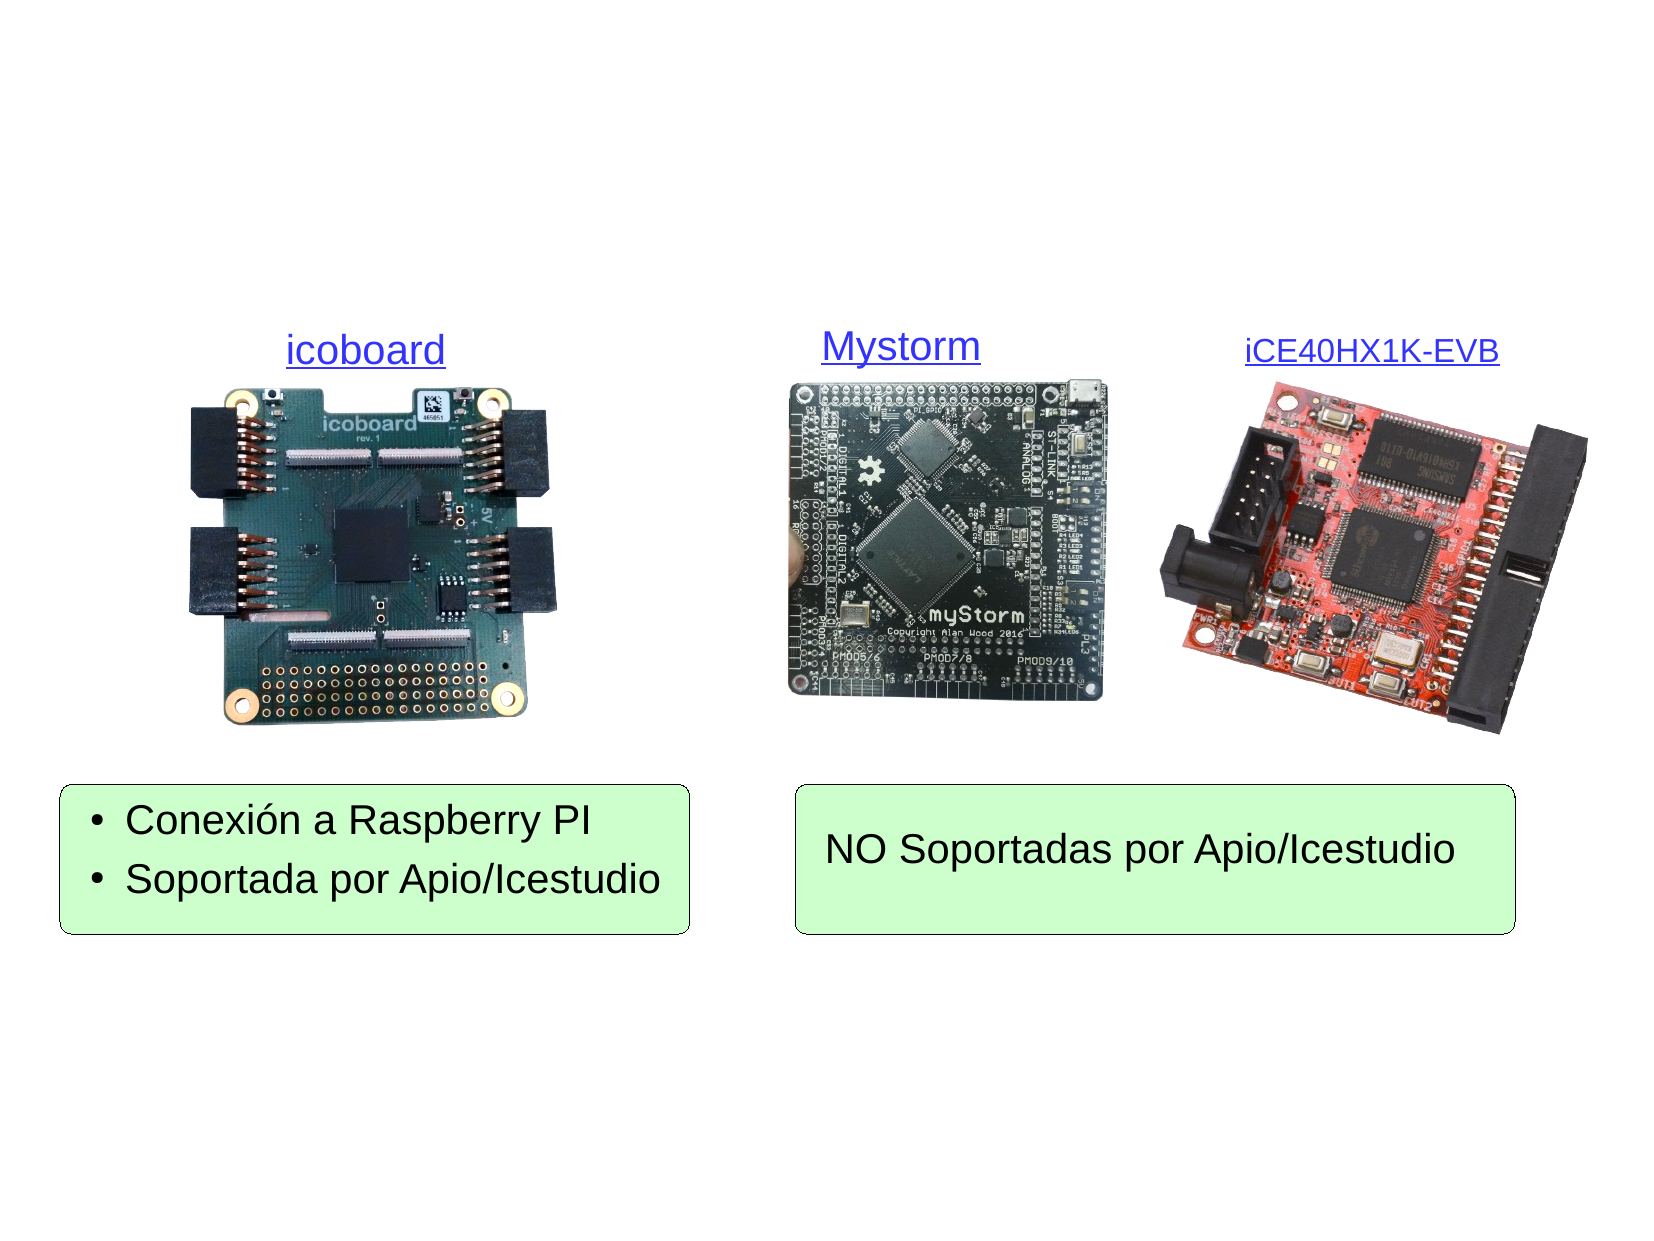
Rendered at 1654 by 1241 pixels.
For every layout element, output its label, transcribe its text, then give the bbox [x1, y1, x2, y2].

picture [783, 376, 1111, 710]
picture [180, 380, 568, 735]
text_box icoboard [271, 319, 478, 381]
text_box NO Soportadas por Apio/Icestudio [810, 817, 1501, 890]
picture [1156, 370, 1591, 740]
text_box Conexión a Raspberry PI Soportada por Apio/Icestudio [75, 789, 736, 922]
text_box Mystorm [806, 315, 1051, 377]
text_box [59, 784, 690, 935]
text_box iCE40HX1K-EVB [1230, 324, 1519, 380]
text_box [795, 784, 1516, 935]
